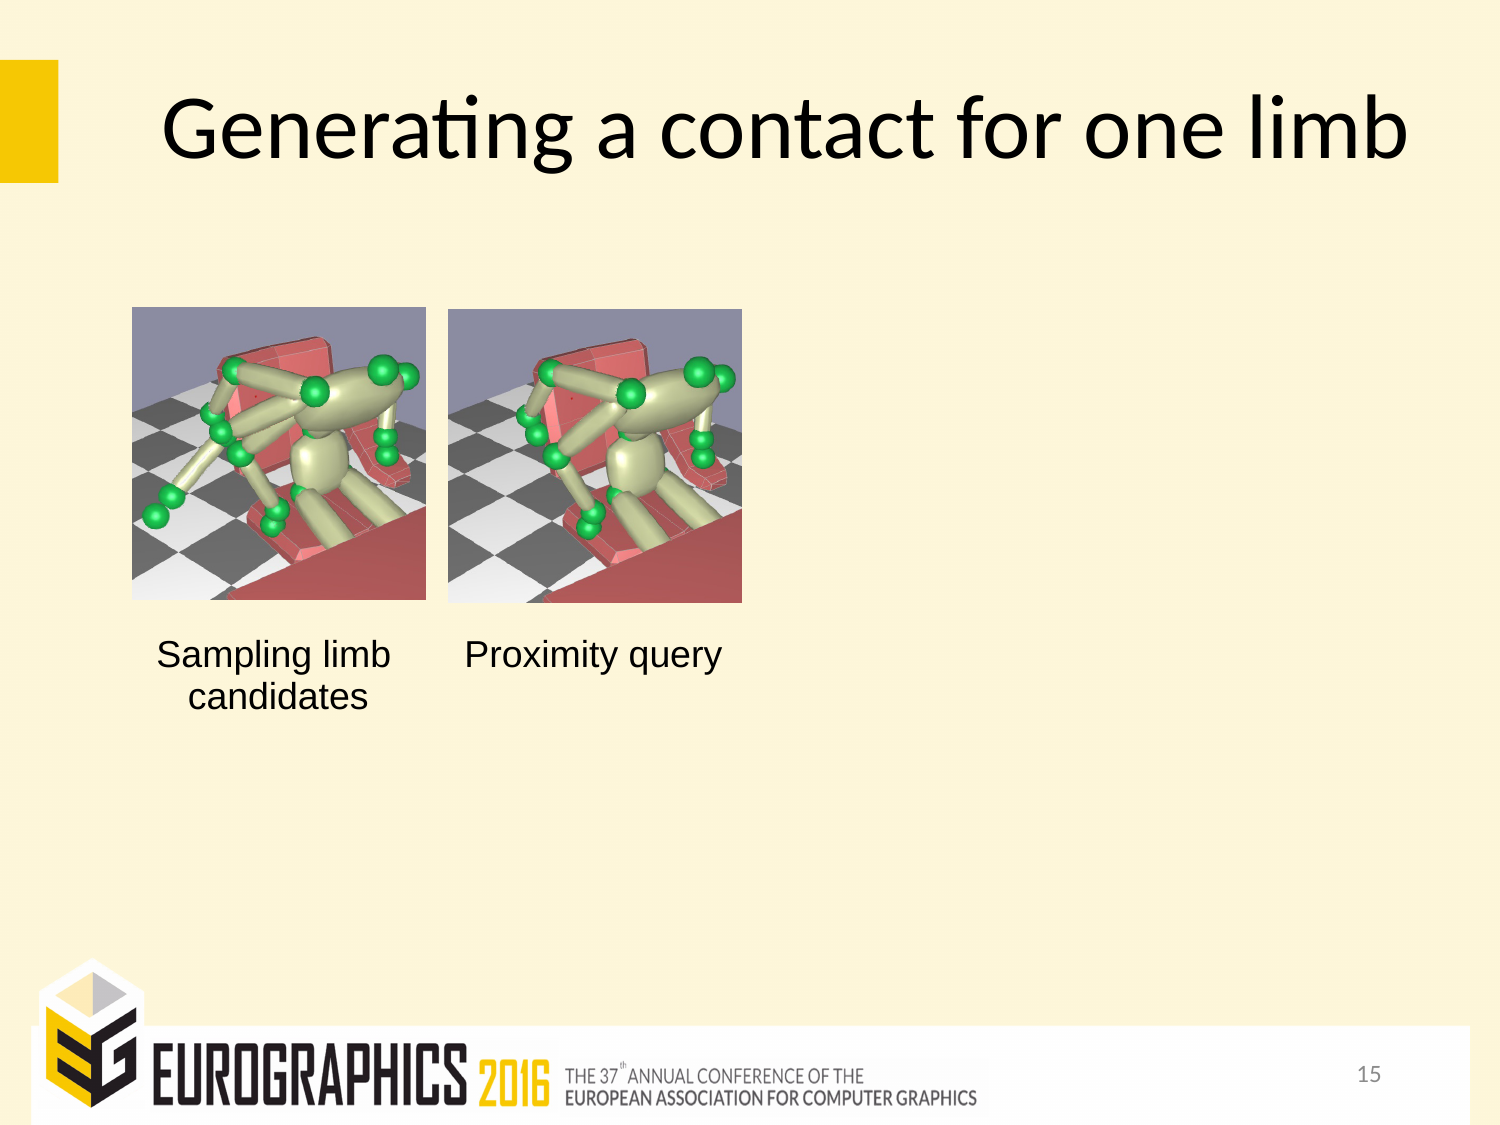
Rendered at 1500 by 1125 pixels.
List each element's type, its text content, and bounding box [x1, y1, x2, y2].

title Generating a contact for one limb [58, 59, 1442, 183]
slide_number <numéro> [1303, 1042, 1397, 1103]
picture [0, 0, 1500, 1125]
text_box Sampling limb Proximity query candidates [141, 625, 1335, 725]
